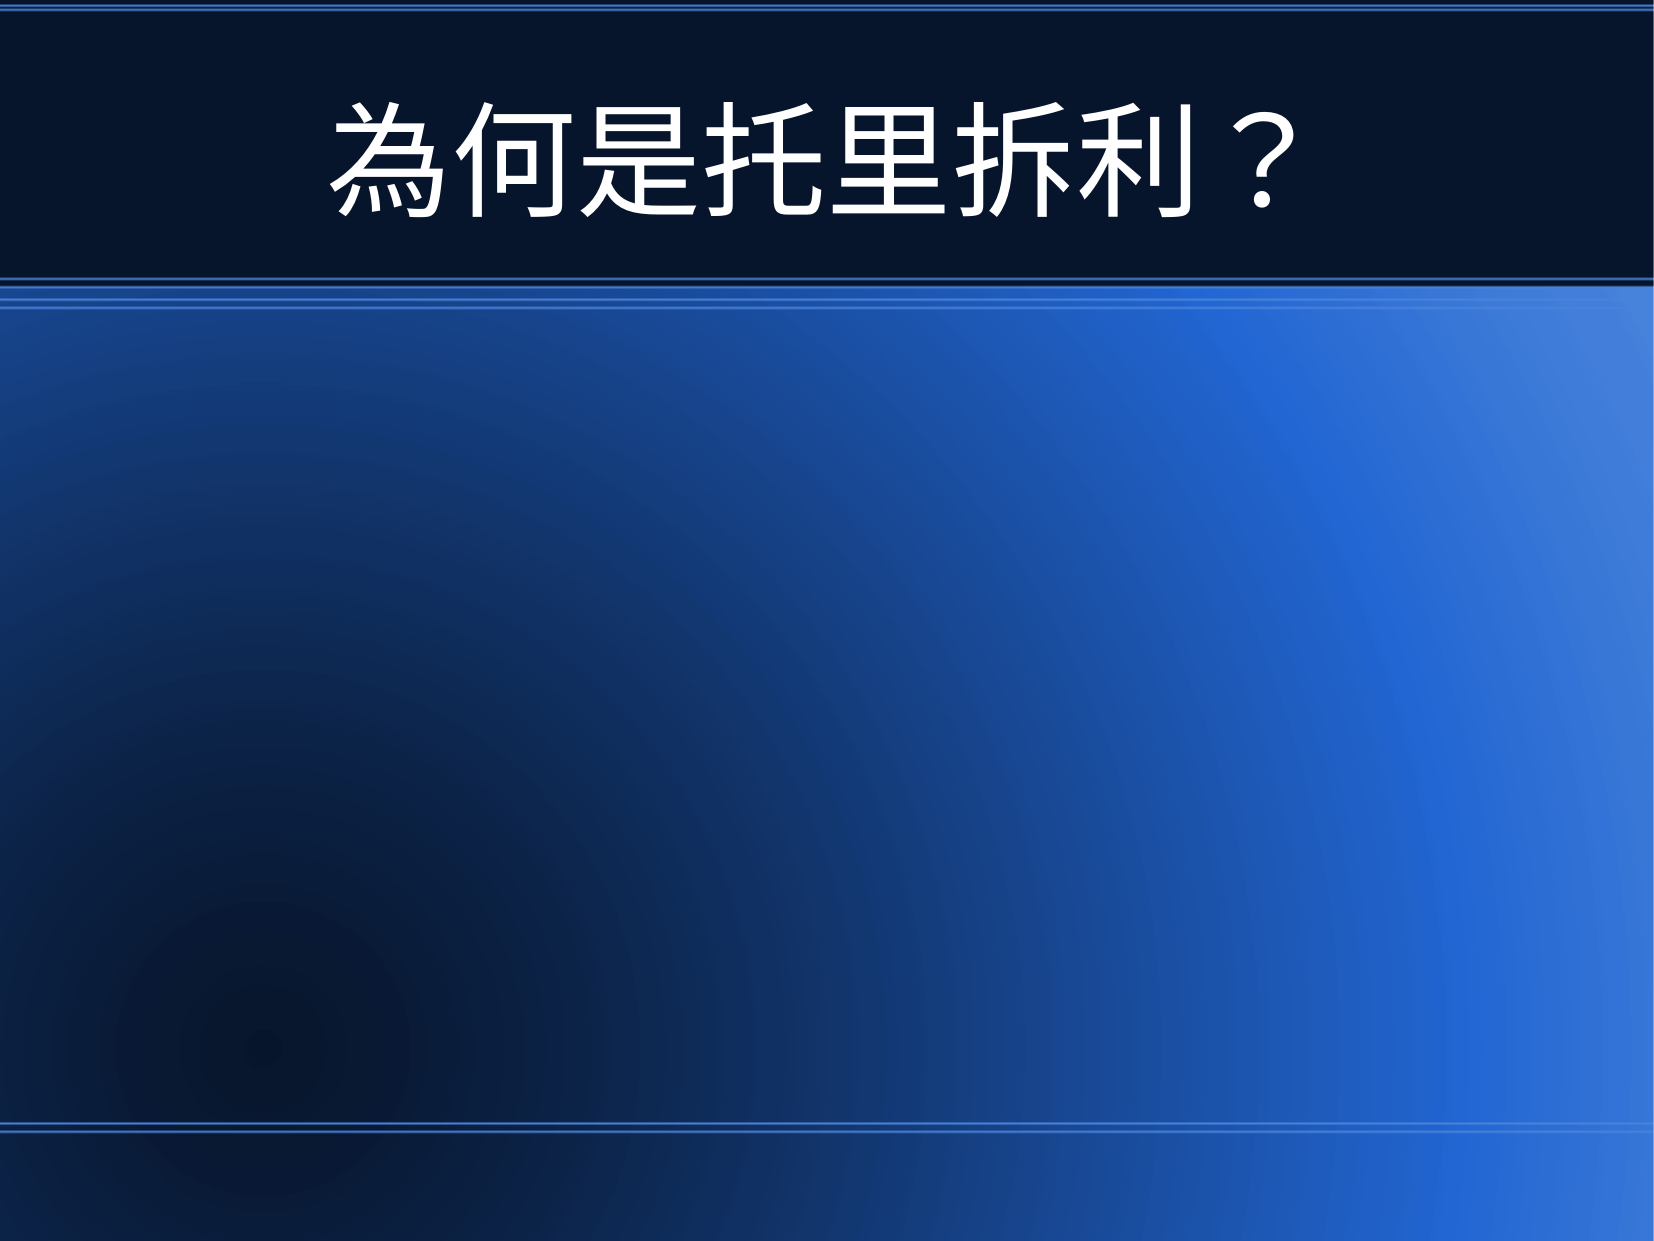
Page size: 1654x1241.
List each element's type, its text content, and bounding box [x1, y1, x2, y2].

title 為何是托里拆利？ [82, 49, 1571, 257]
picture [0, 0, 1654, 1241]
